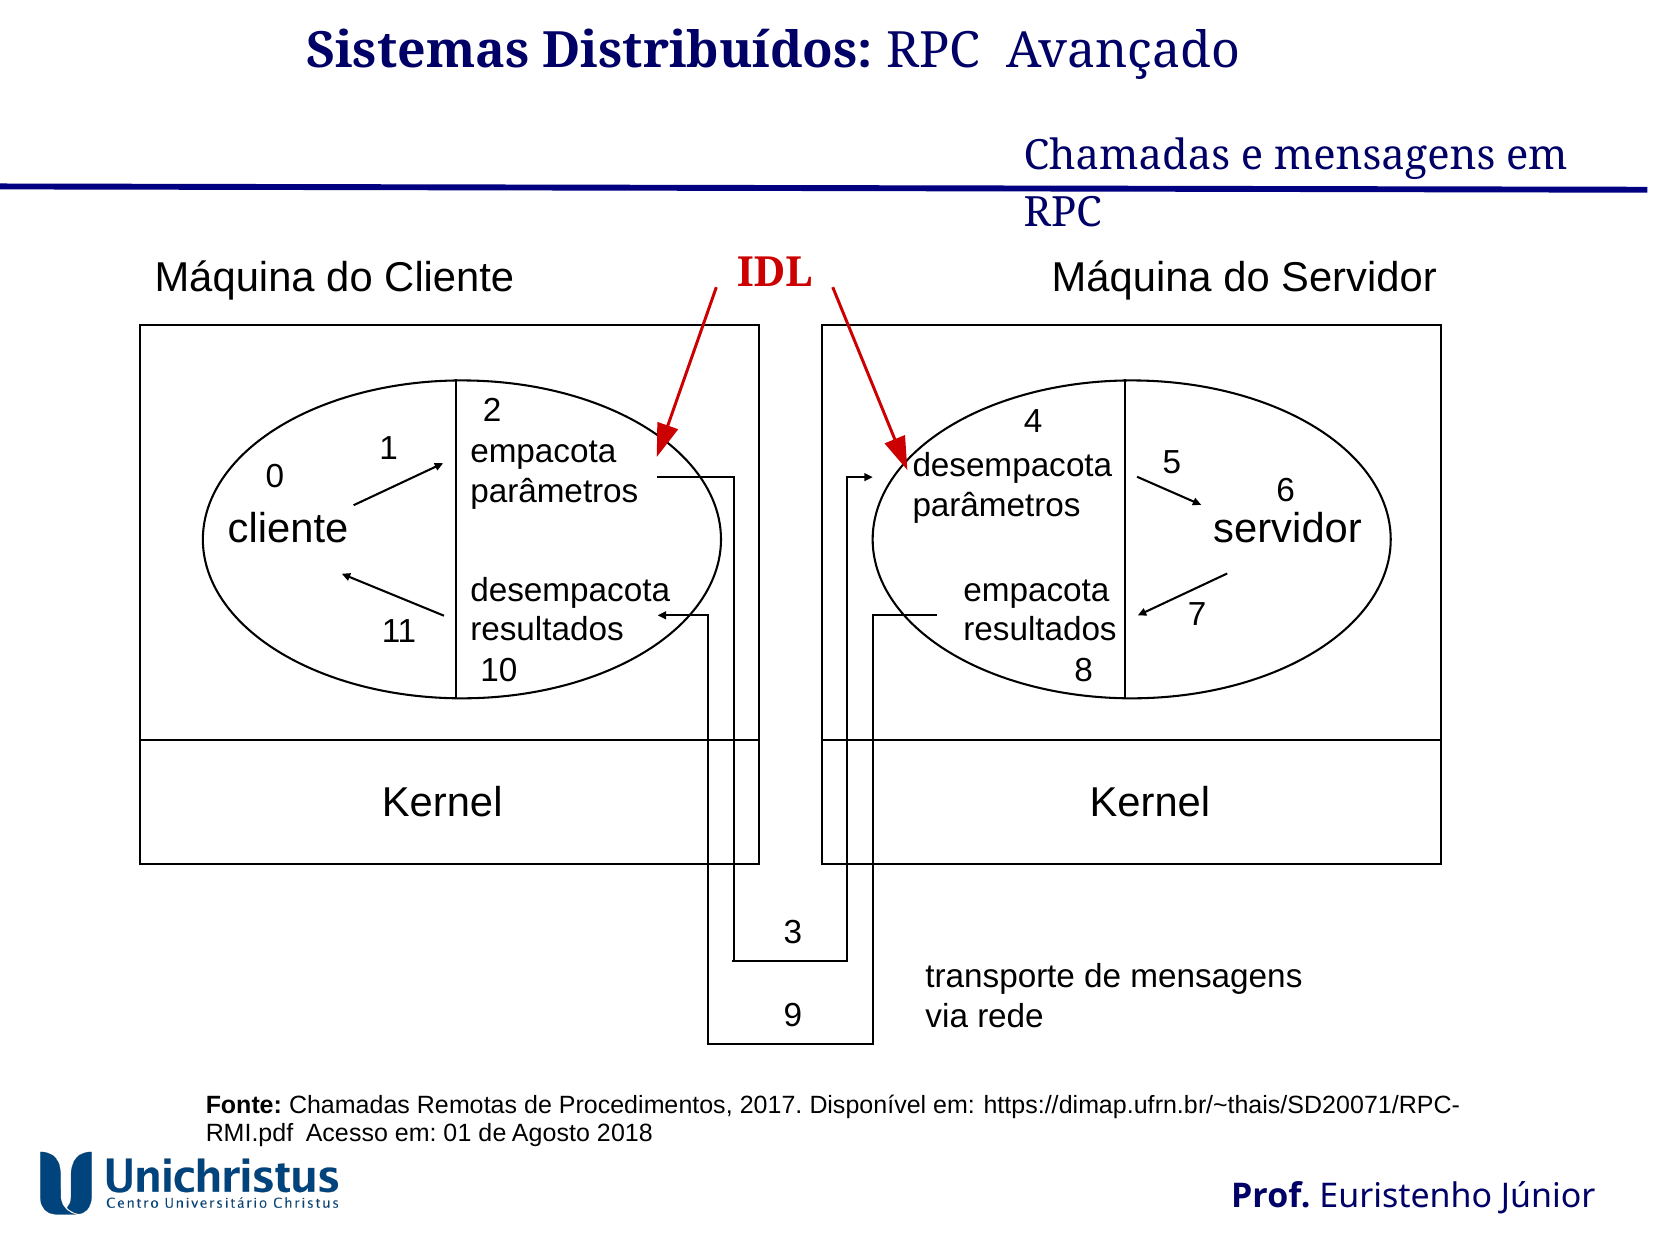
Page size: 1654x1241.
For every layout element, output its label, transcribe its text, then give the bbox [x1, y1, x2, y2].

text_box 0 [250, 446, 299, 503]
picture [35, 1148, 343, 1217]
text_box desempacota parâmetros [897, 435, 1128, 531]
text_box cliente [212, 493, 364, 559]
text_box Prof. Euristenho Júnior [1216, 1163, 1654, 1224]
text_box 11 [367, 601, 432, 657]
text_box 10 [465, 640, 533, 696]
text_box Fonte: Chamadas Remotas de Procedimentos, 2017. Disponível em: https://dimap.ufrn.br/~thais/SD20071/RPC-RMI.pdf Acesso em: 01 de Agosto 2018 [190, 1083, 1517, 1162]
text_box servidor [1198, 493, 1378, 559]
text_box Kernel [367, 767, 518, 833]
text_box Máquina do Cliente [139, 242, 530, 308]
text_box Kernel [1074, 767, 1226, 833]
text_box Chamadas e mensagens em RPC [1008, 117, 1654, 197]
text_box 8 [1059, 640, 1108, 696]
text_box Sistemas Distribuídos: RPC Avançado [291, 6, 1268, 113]
text_box transporte de mensagens via rede [910, 946, 1318, 1043]
text_box desempacota resultados [455, 560, 686, 656]
text_box 7 [1173, 584, 1222, 641]
text_box Máquina do Servidor [1036, 242, 1453, 308]
text_box 6 [1261, 460, 1310, 516]
text_box IDL [722, 234, 834, 299]
text_box 2 [468, 380, 517, 436]
text_box 5 [1147, 432, 1197, 489]
text_box empacota parâmetros [455, 421, 657, 518]
text_box 9 [768, 985, 818, 1041]
text_box empacota resultados [948, 560, 1132, 656]
text_box 1 [364, 418, 413, 475]
text_box 3 [768, 902, 818, 958]
text_box 4 [1008, 391, 1058, 447]
